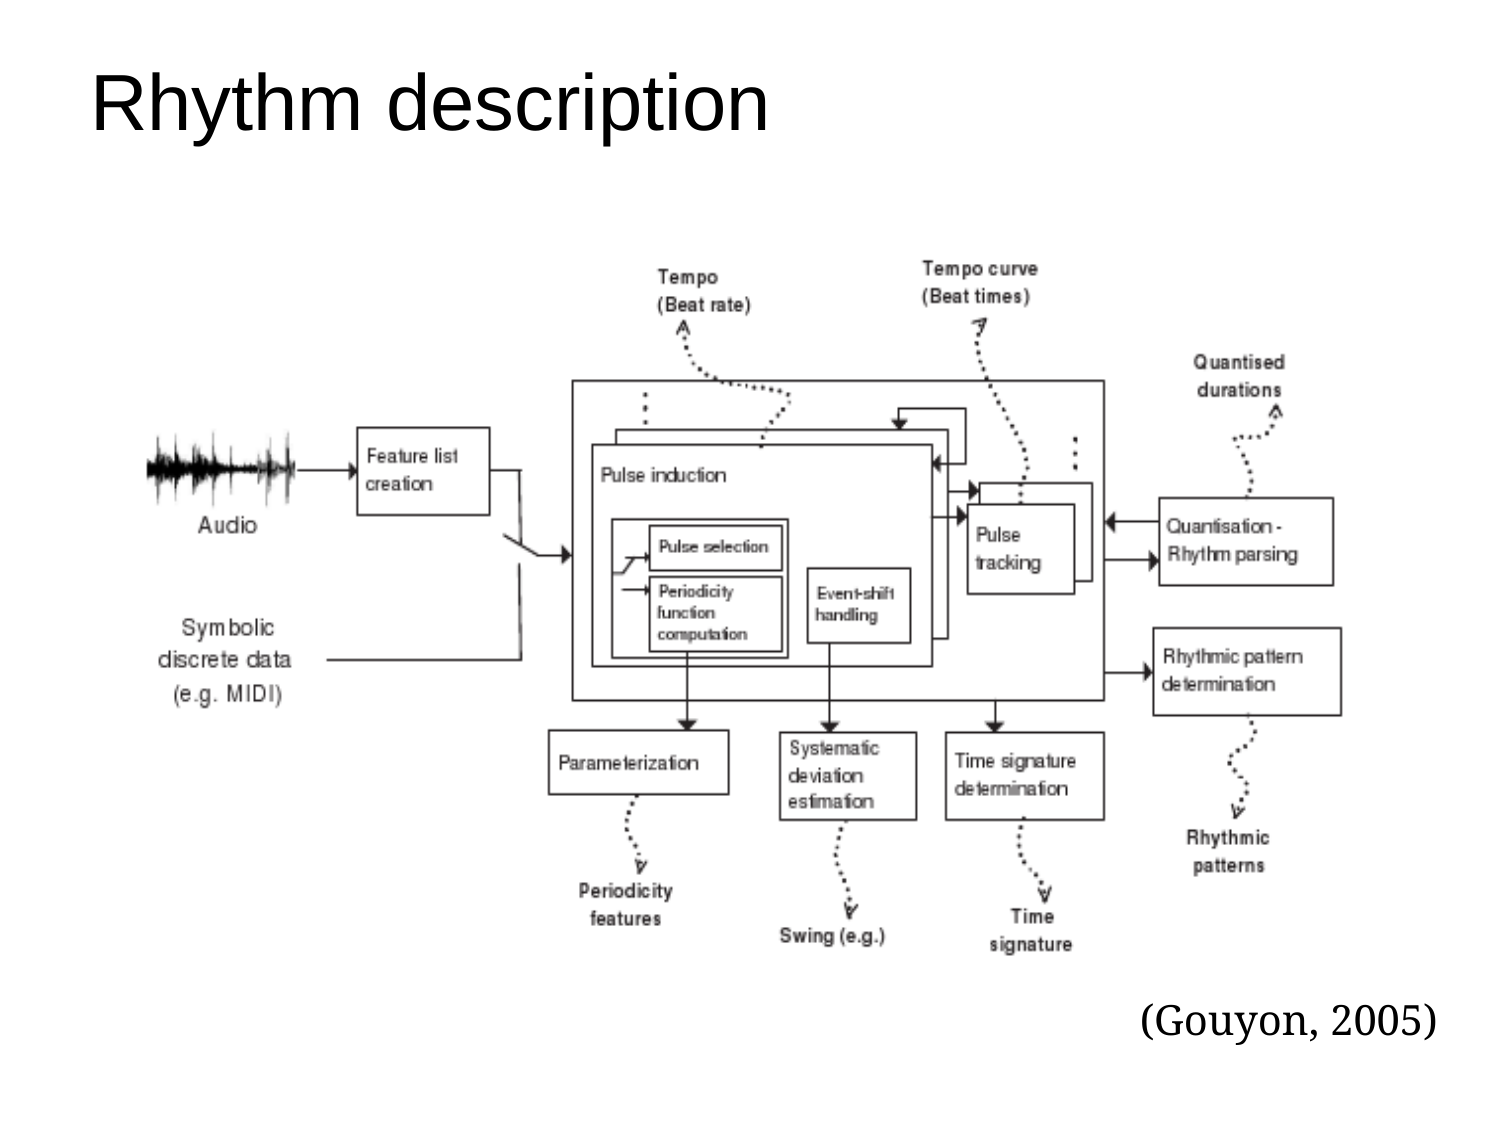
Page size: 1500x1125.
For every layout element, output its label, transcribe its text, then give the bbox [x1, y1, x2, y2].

picture [98, 214, 1388, 976]
title Rhythm description [47, 0, 1471, 217]
text_box (Gouyon, 2005) [1125, 987, 1449, 1051]
